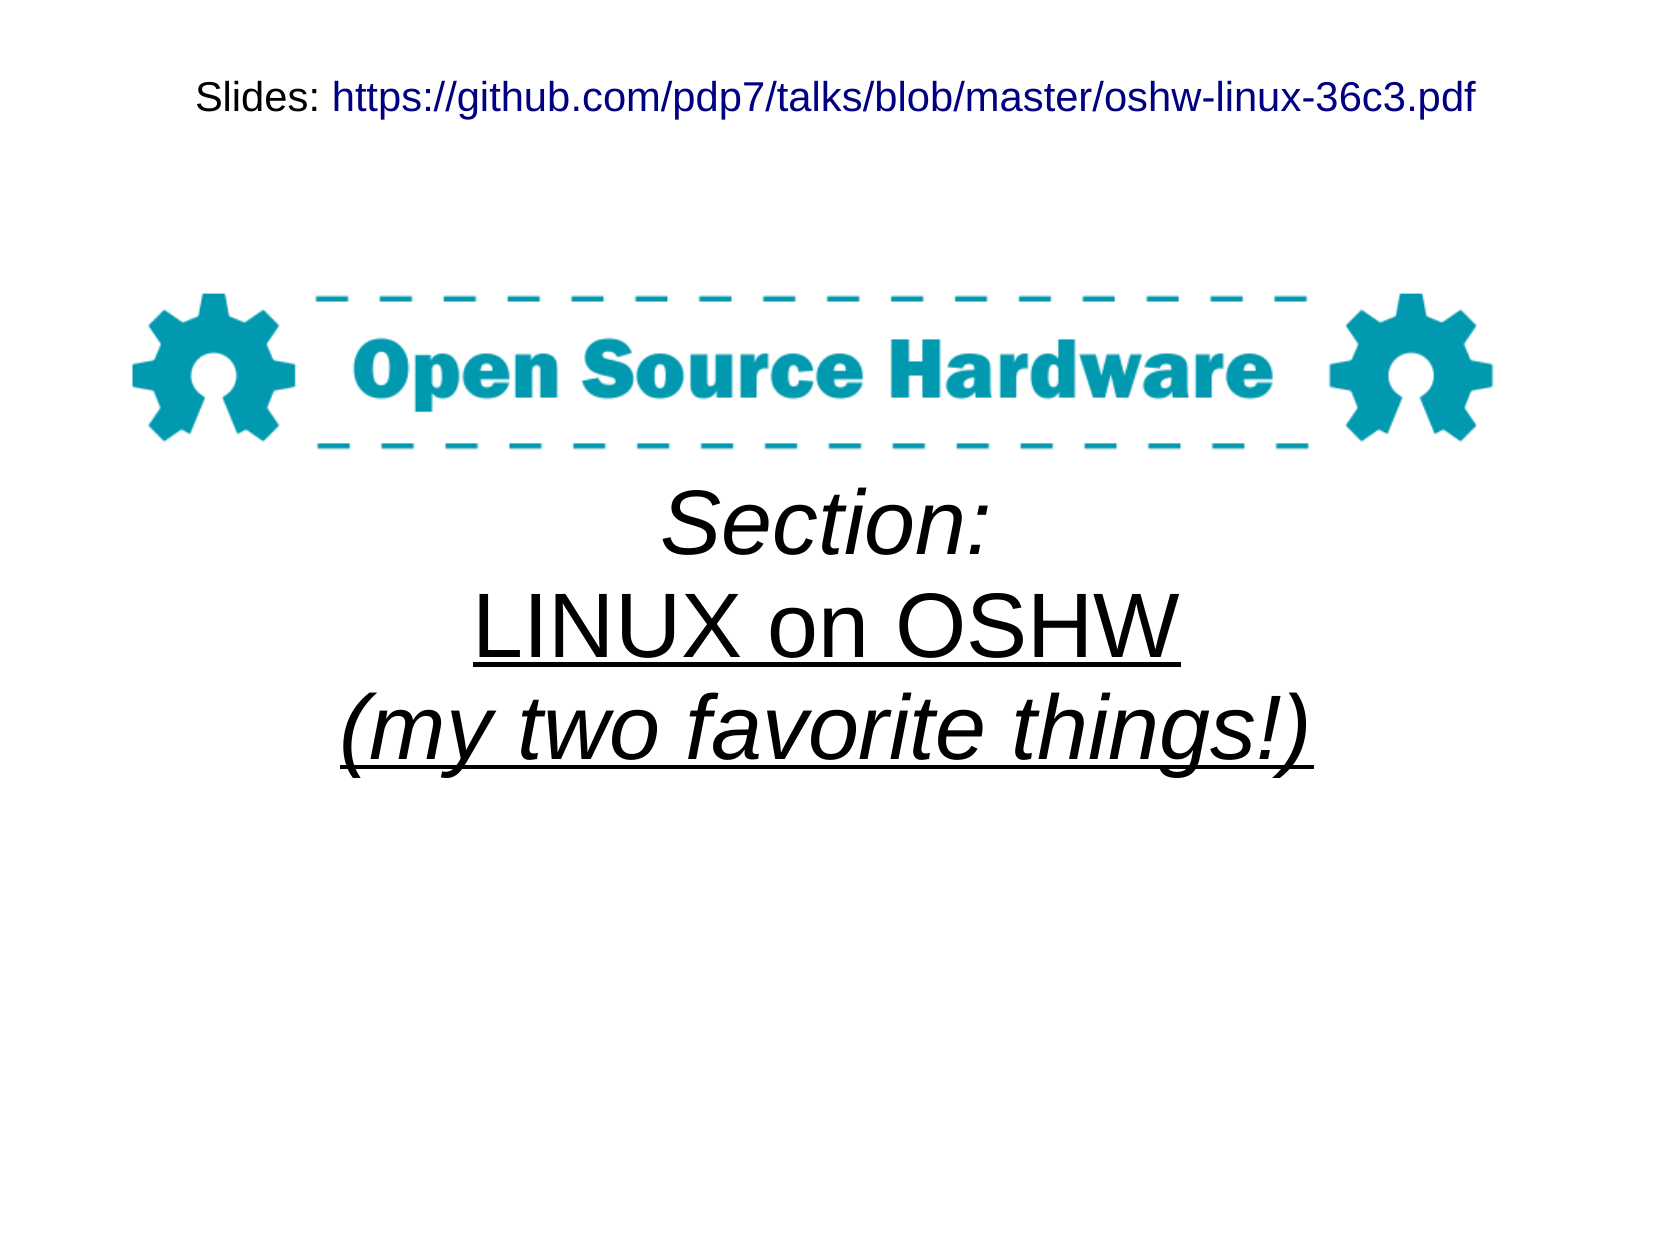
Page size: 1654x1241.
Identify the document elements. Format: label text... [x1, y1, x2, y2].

title Section: LINUX on OSHW (my two favorite things!) [82, 471, 1571, 780]
text_box Slides: https://github.com/pdp7/talks/blob/master/oshw-linux-36c3.pdf [10, 66, 1654, 217]
picture [114, 253, 1531, 483]
